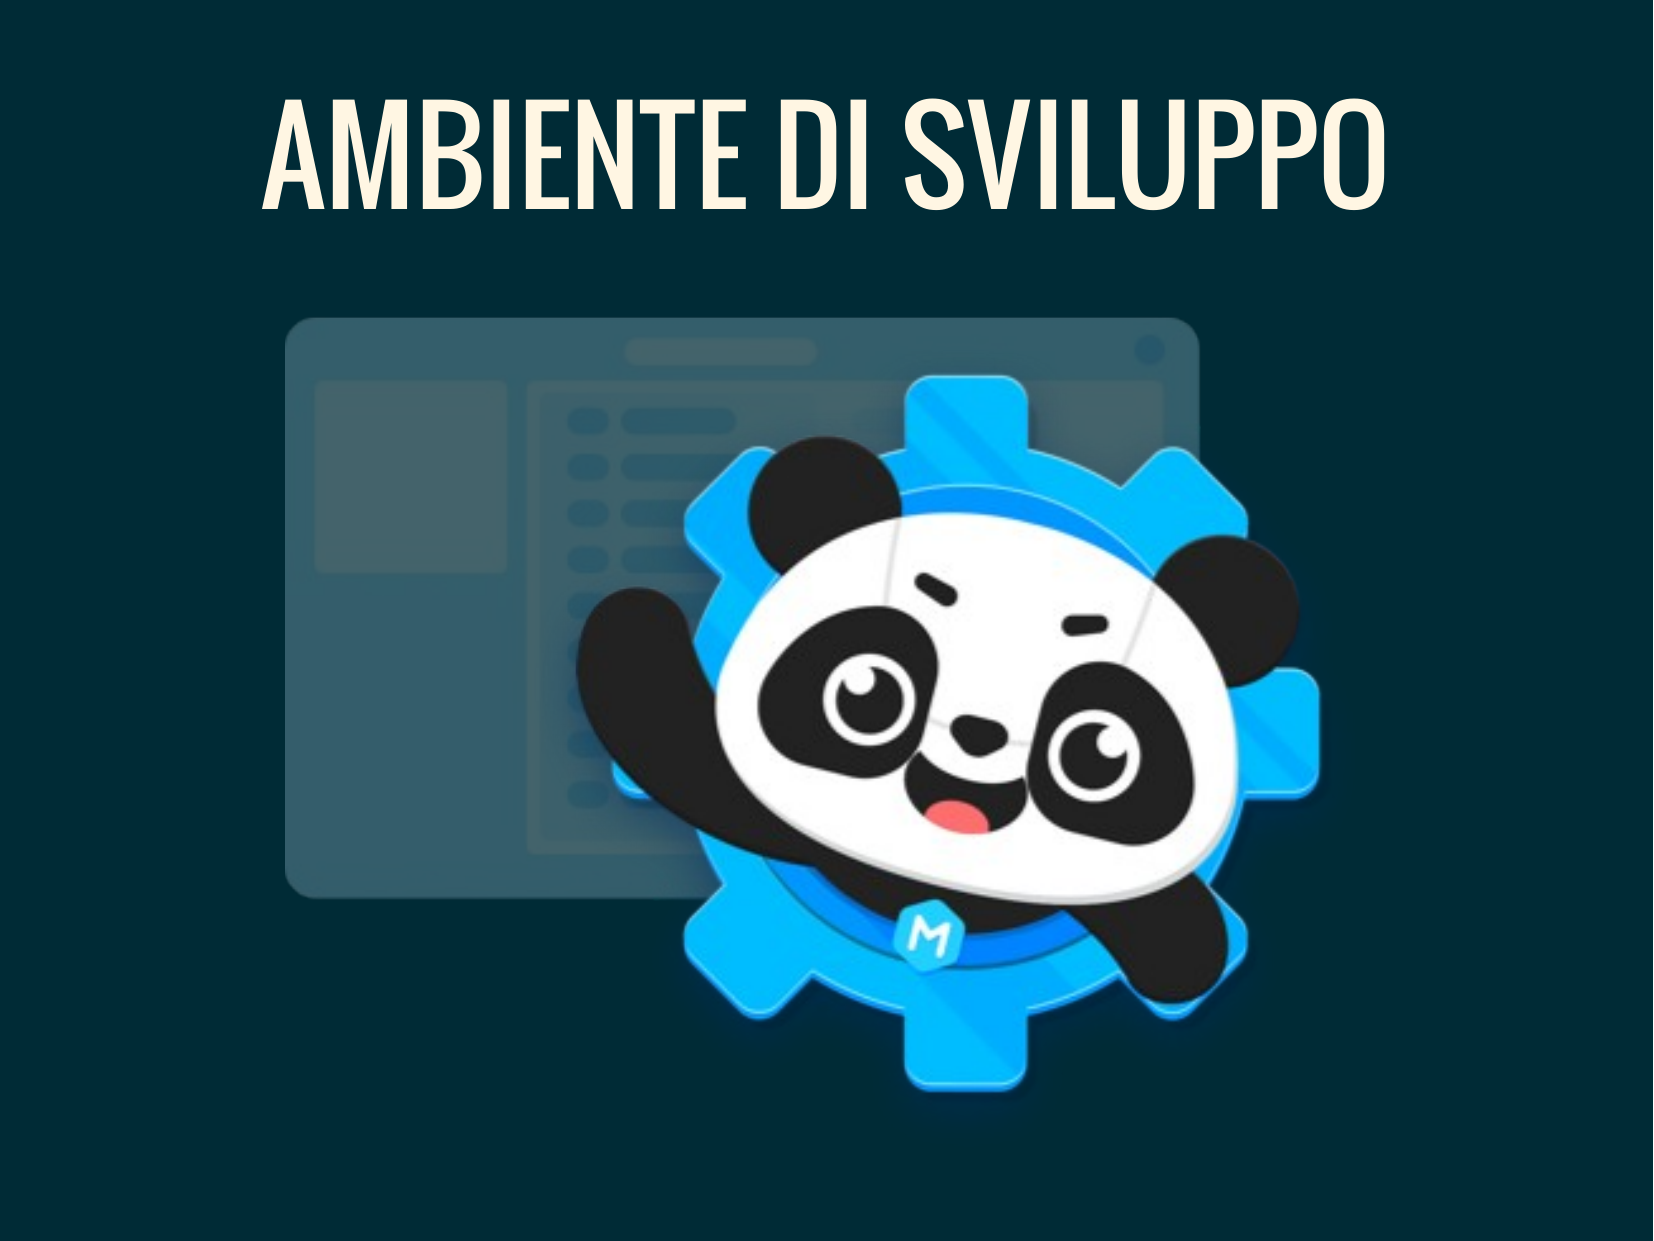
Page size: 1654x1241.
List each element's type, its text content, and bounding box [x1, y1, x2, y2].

picture [781, 100, 836, 208]
picture [423, 100, 481, 208]
picture [333, 100, 407, 208]
picture [285, 100, 323, 208]
picture [578, 100, 632, 208]
picture [969, 100, 1029, 208]
picture [1072, 100, 1114, 208]
picture [1324, 99, 1368, 210]
picture [494, 100, 509, 208]
picture [1262, 100, 1316, 208]
title Ambiente di sviluppo [82, 49, 1571, 257]
picture [904, 1059, 1030, 1103]
picture [1122, 100, 1184, 210]
picture [286, 318, 1320, 1046]
picture [851, 100, 866, 208]
picture [1199, 100, 1253, 208]
picture [640, 100, 694, 208]
picture [1041, 100, 1056, 208]
picture [906, 99, 963, 210]
picture [703, 100, 745, 208]
picture [526, 100, 568, 208]
